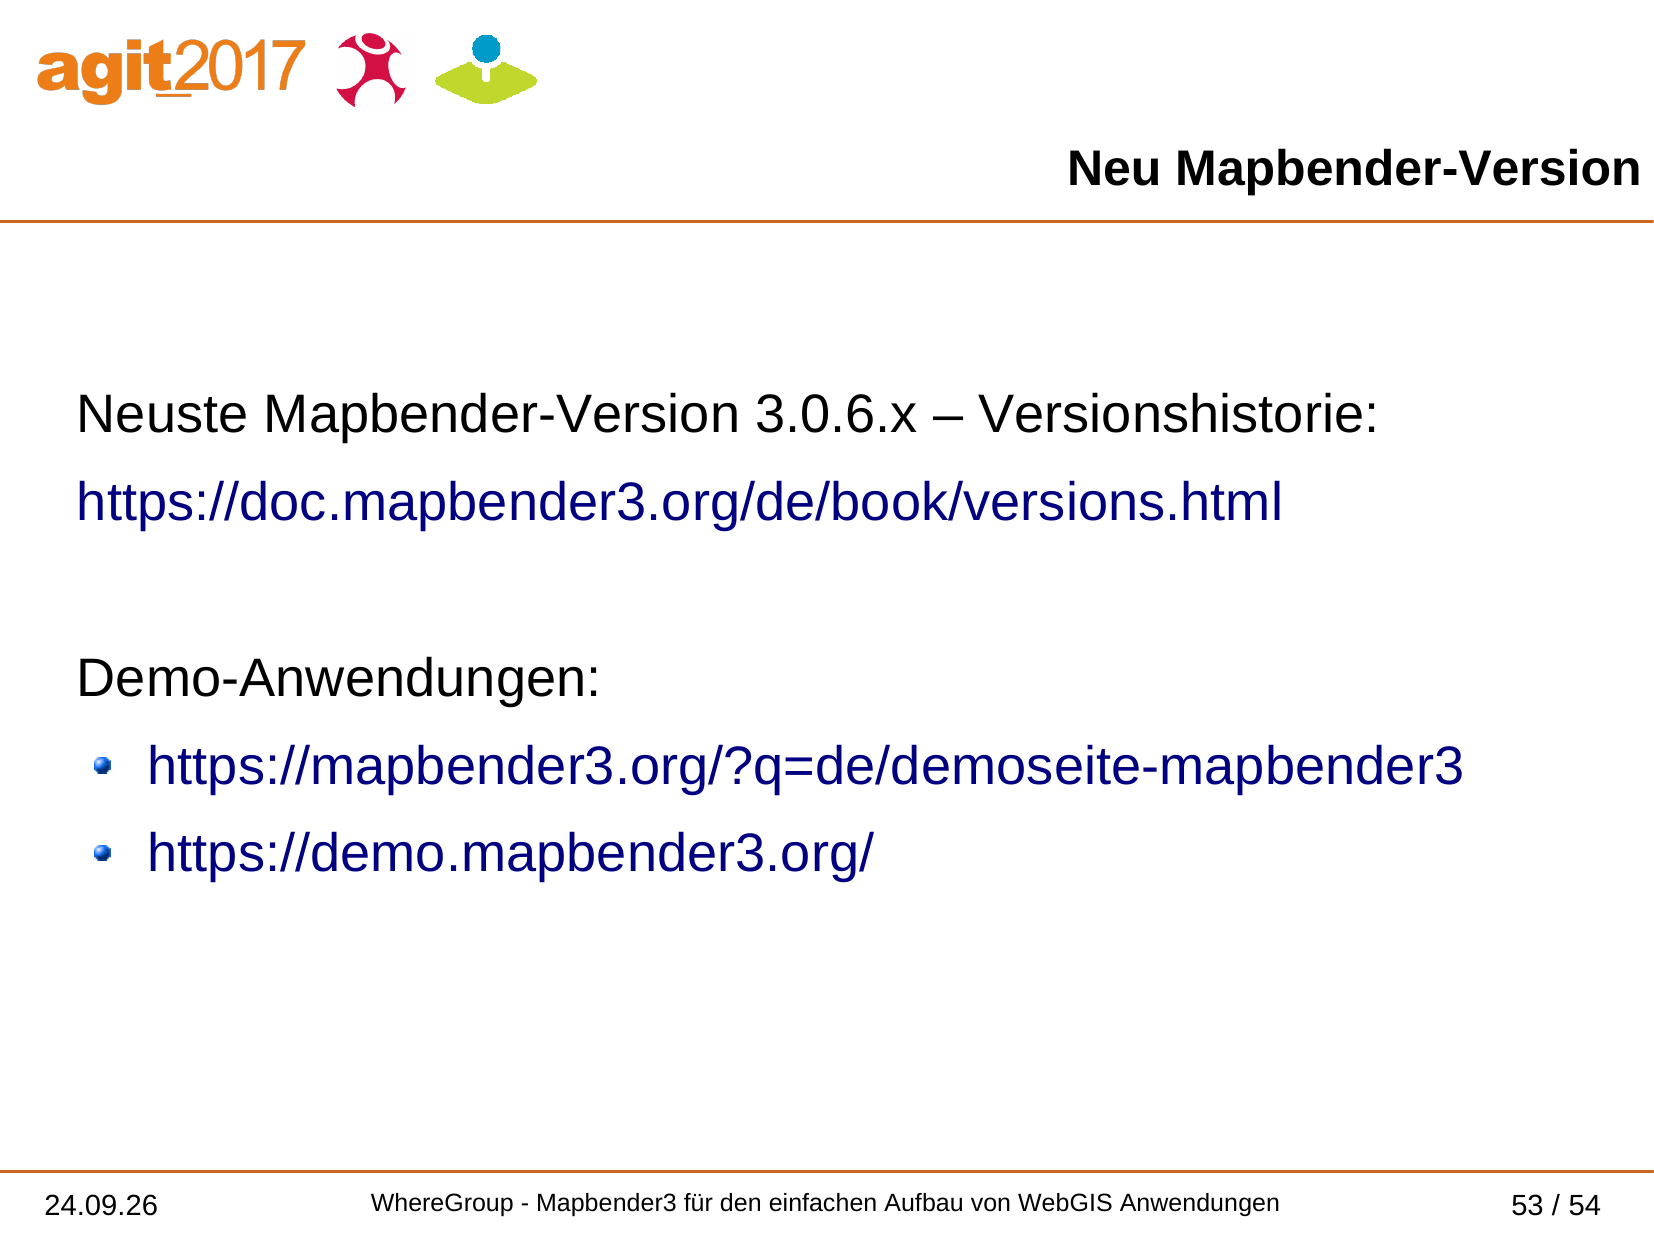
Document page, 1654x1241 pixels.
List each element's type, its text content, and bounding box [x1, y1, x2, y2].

picture [35, 23, 308, 107]
list Neuste Mapbender-Version 3.0.6.x – Versionshistorie: https://doc.mapbender3.org/de/book/versions.html Demo-Anwendungen: https://mapbender3.org/?q=de/demoseite-mapbender3 https://demo.mapbender3.org/ [76, 383, 1565, 1111]
picture [435, 35, 538, 104]
title Neu Mapbender-Version [153, 124, 1642, 213]
